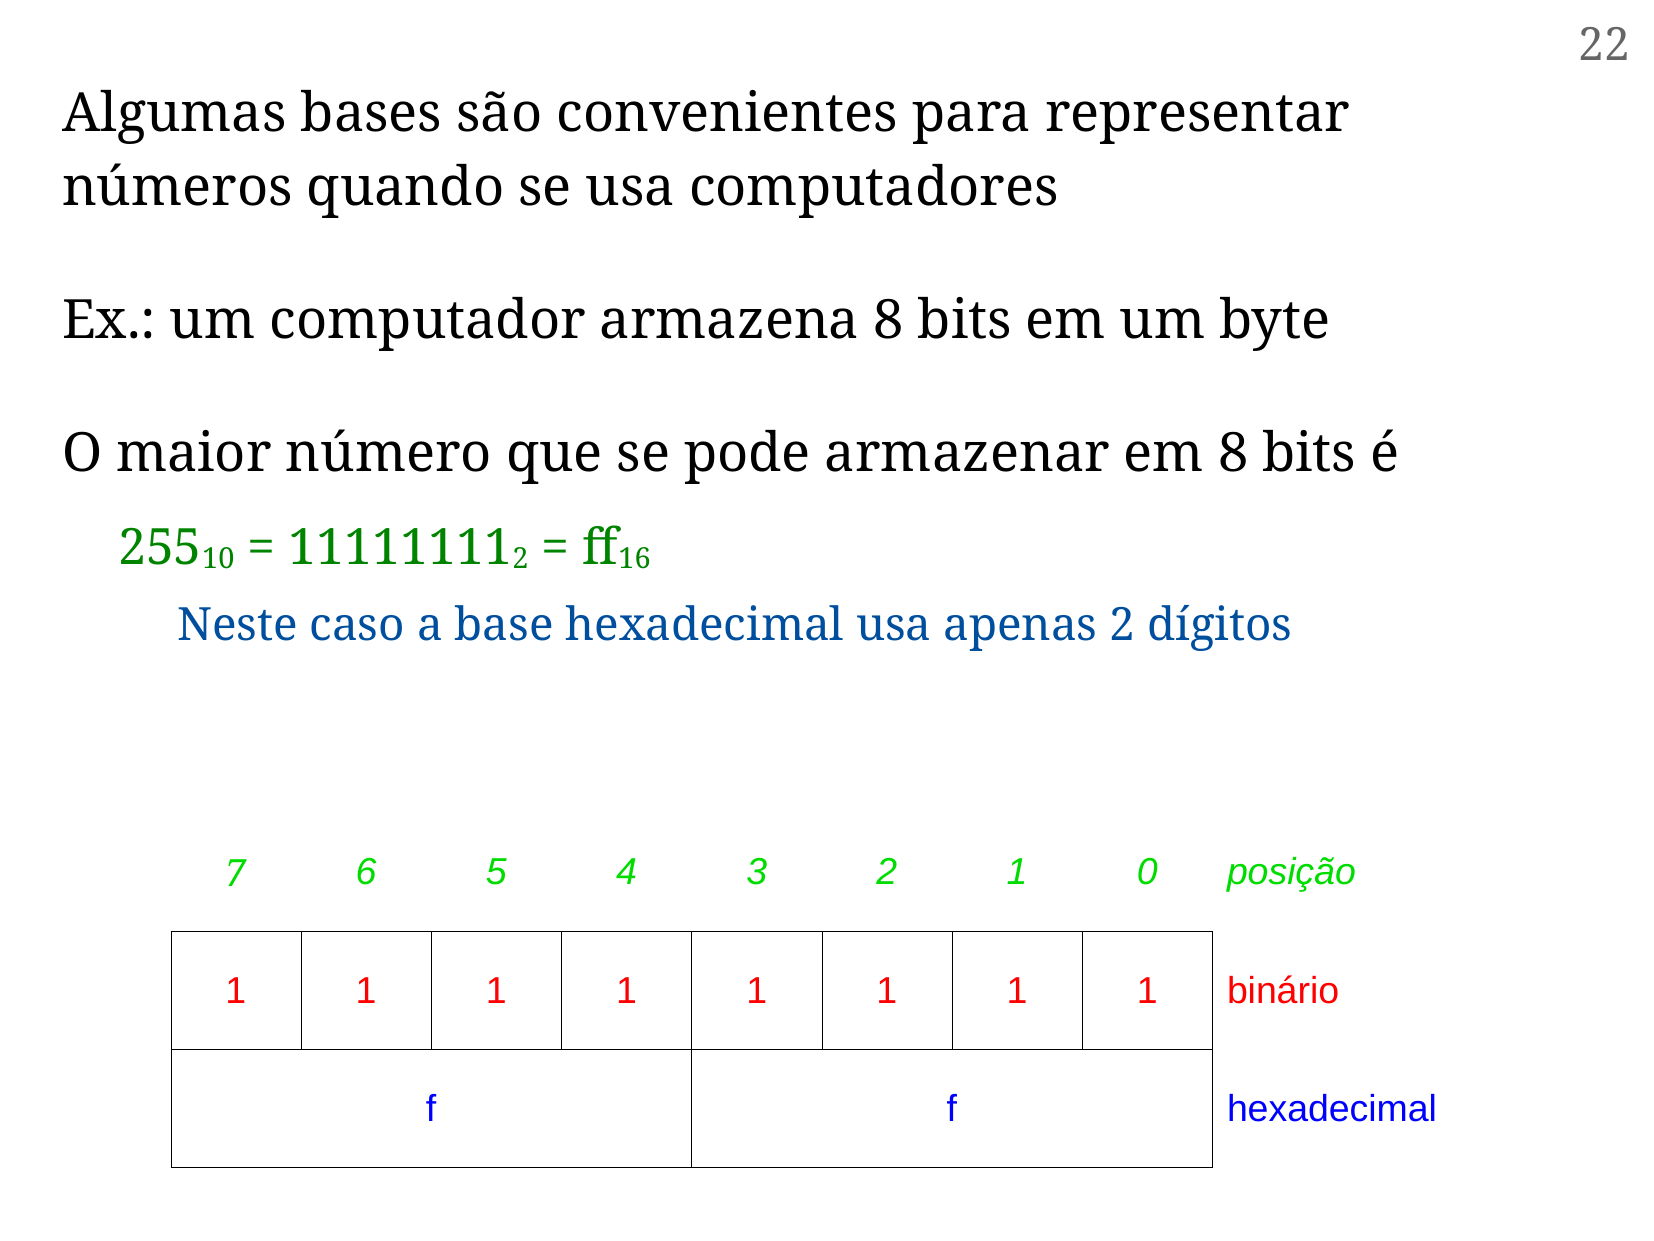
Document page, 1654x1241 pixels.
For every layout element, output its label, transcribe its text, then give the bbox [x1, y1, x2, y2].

list Algumas bases são convenientes para representar números quando se usa computadores Ex.: um computador armazena 8 bits em um byte O maior número que se pode armazenar em 8 bits é 25510 = 111111112 = ff16 Neste caso a base hexadecimal usa apenas 2 dígitos [59, 73, 1595, 1211]
table_cell f [692, 1050, 1212, 1167]
table_cell 1 [302, 932, 431, 1049]
table_cell 1 [953, 932, 1082, 1049]
table_cell 1 [692, 932, 822, 1049]
table_header posição [1212, 813, 1458, 931]
table_cell 1 [172, 932, 301, 1049]
table_cell 1 [432, 932, 561, 1049]
table_header 6 [301, 813, 431, 931]
table_header 5 [431, 813, 561, 931]
table_header 3 [692, 813, 822, 931]
table_header 2 [822, 813, 952, 931]
table_header 1 [952, 813, 1082, 931]
table_cell 1 [1083, 932, 1212, 1049]
table_header 7 [171, 813, 301, 931]
table_cell hexadecimal [1213, 1049, 1458, 1167]
table_header 4 [561, 813, 692, 931]
table_cell f [172, 1050, 691, 1167]
table_cell 1 [823, 932, 952, 1049]
table_header 0 [1082, 813, 1212, 931]
table_cell binário [1213, 931, 1458, 1049]
table_cell 1 [562, 932, 691, 1049]
